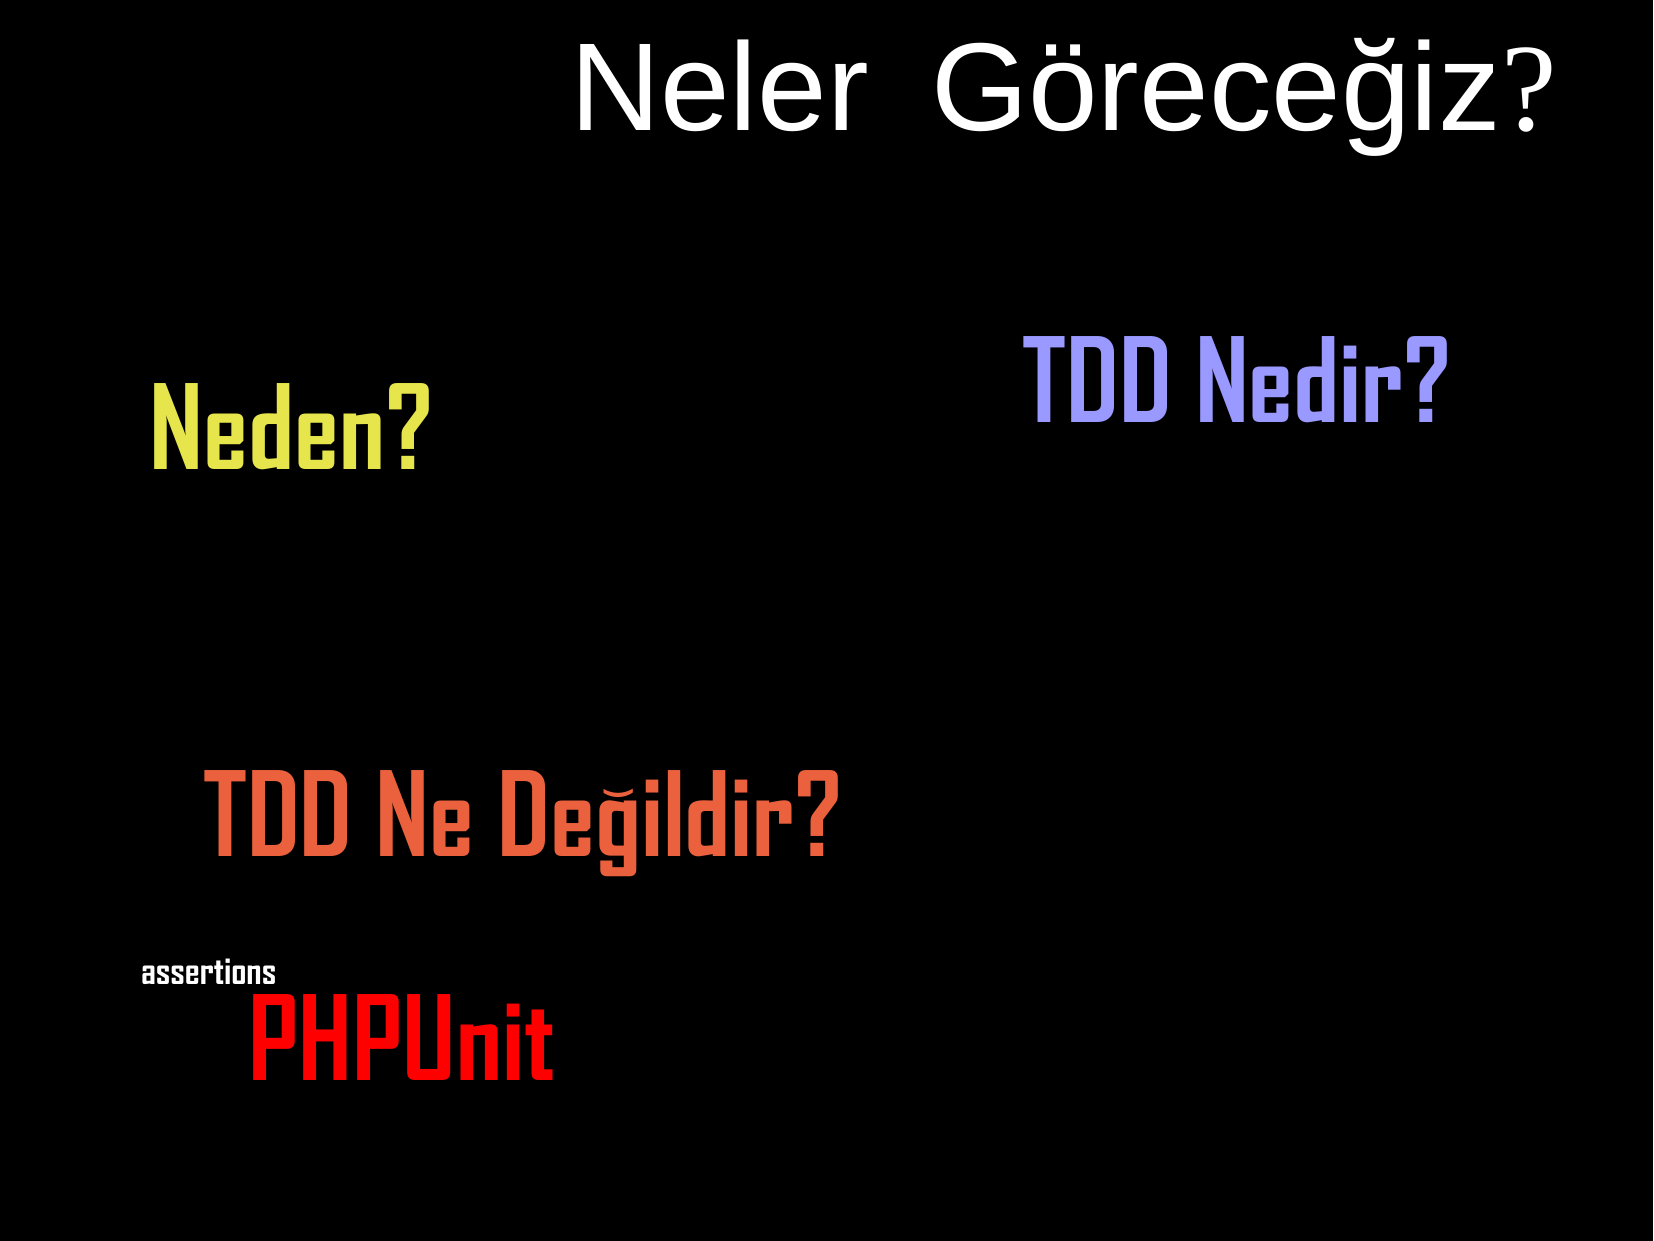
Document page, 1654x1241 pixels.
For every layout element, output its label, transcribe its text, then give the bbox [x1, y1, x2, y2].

text_box TDD Ne Değildir? [188, 736, 858, 887]
text_box Neden? [135, 349, 448, 500]
text_box PHPUnit [233, 960, 571, 1111]
text_box TDD Nedir? [1007, 302, 1467, 453]
text_box assertions [126, 939, 293, 1000]
text_box Neler Göreceğiz? [555, 36, 1098, 201]
